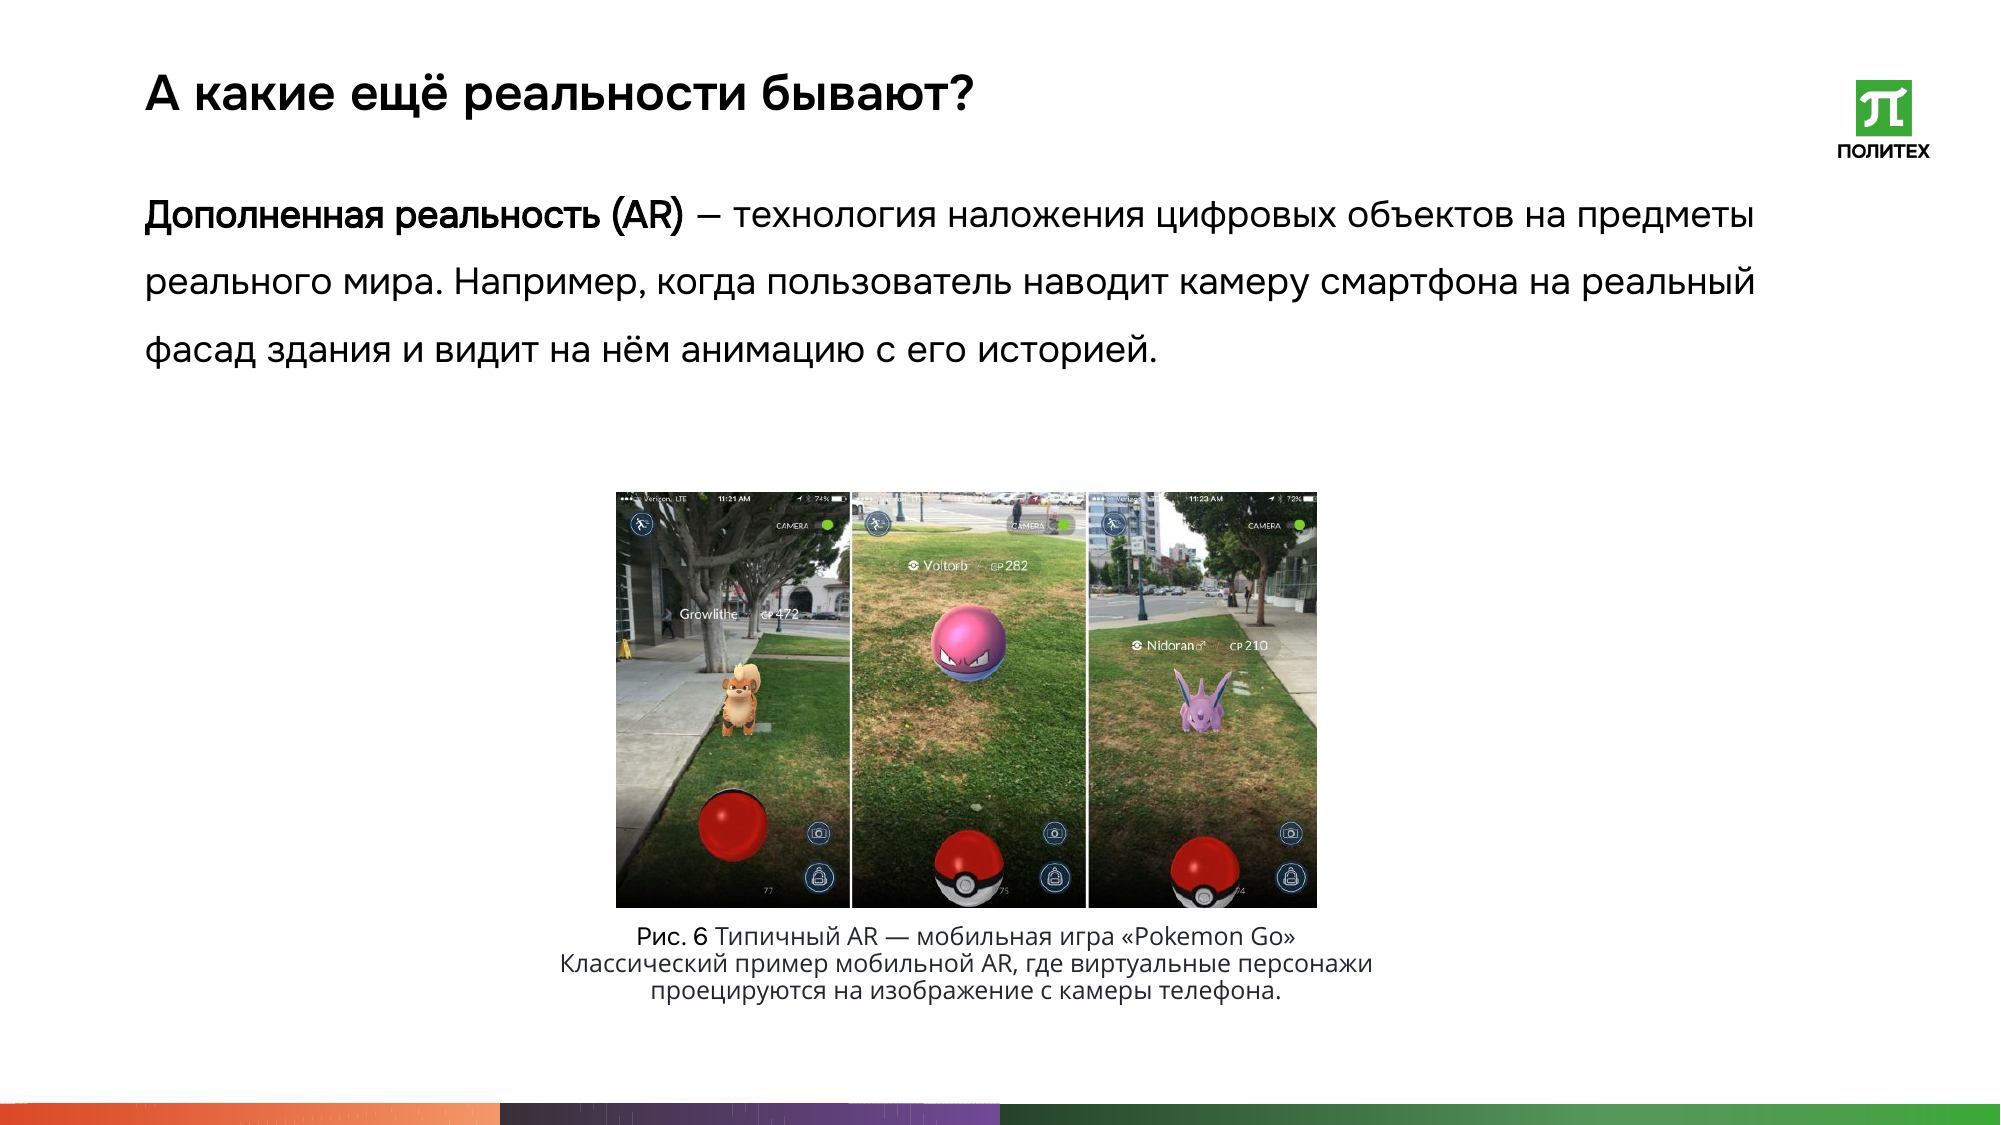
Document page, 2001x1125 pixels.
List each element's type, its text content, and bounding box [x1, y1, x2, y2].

picture [616, 492, 1317, 908]
title А какие ещё реальности бывают? [130, 60, 1612, 159]
text_box Рис. 6 Типичный AR — мобильная игра «Pokemon Go» Классический пример мобильной AR, где виртуальные персонажи проецируются на изображение с камеры телефона. [510, 916, 1423, 1013]
text_box Дополненная реальность (AR) — технология наложения цифровых объектов на предметы реального мира. Например, когда пользователь наводит камеру смартфона на реальный фасад здания и видит на нём анимацию с его историей. [130, 159, 1803, 378]
picture [1838, 80, 1930, 158]
